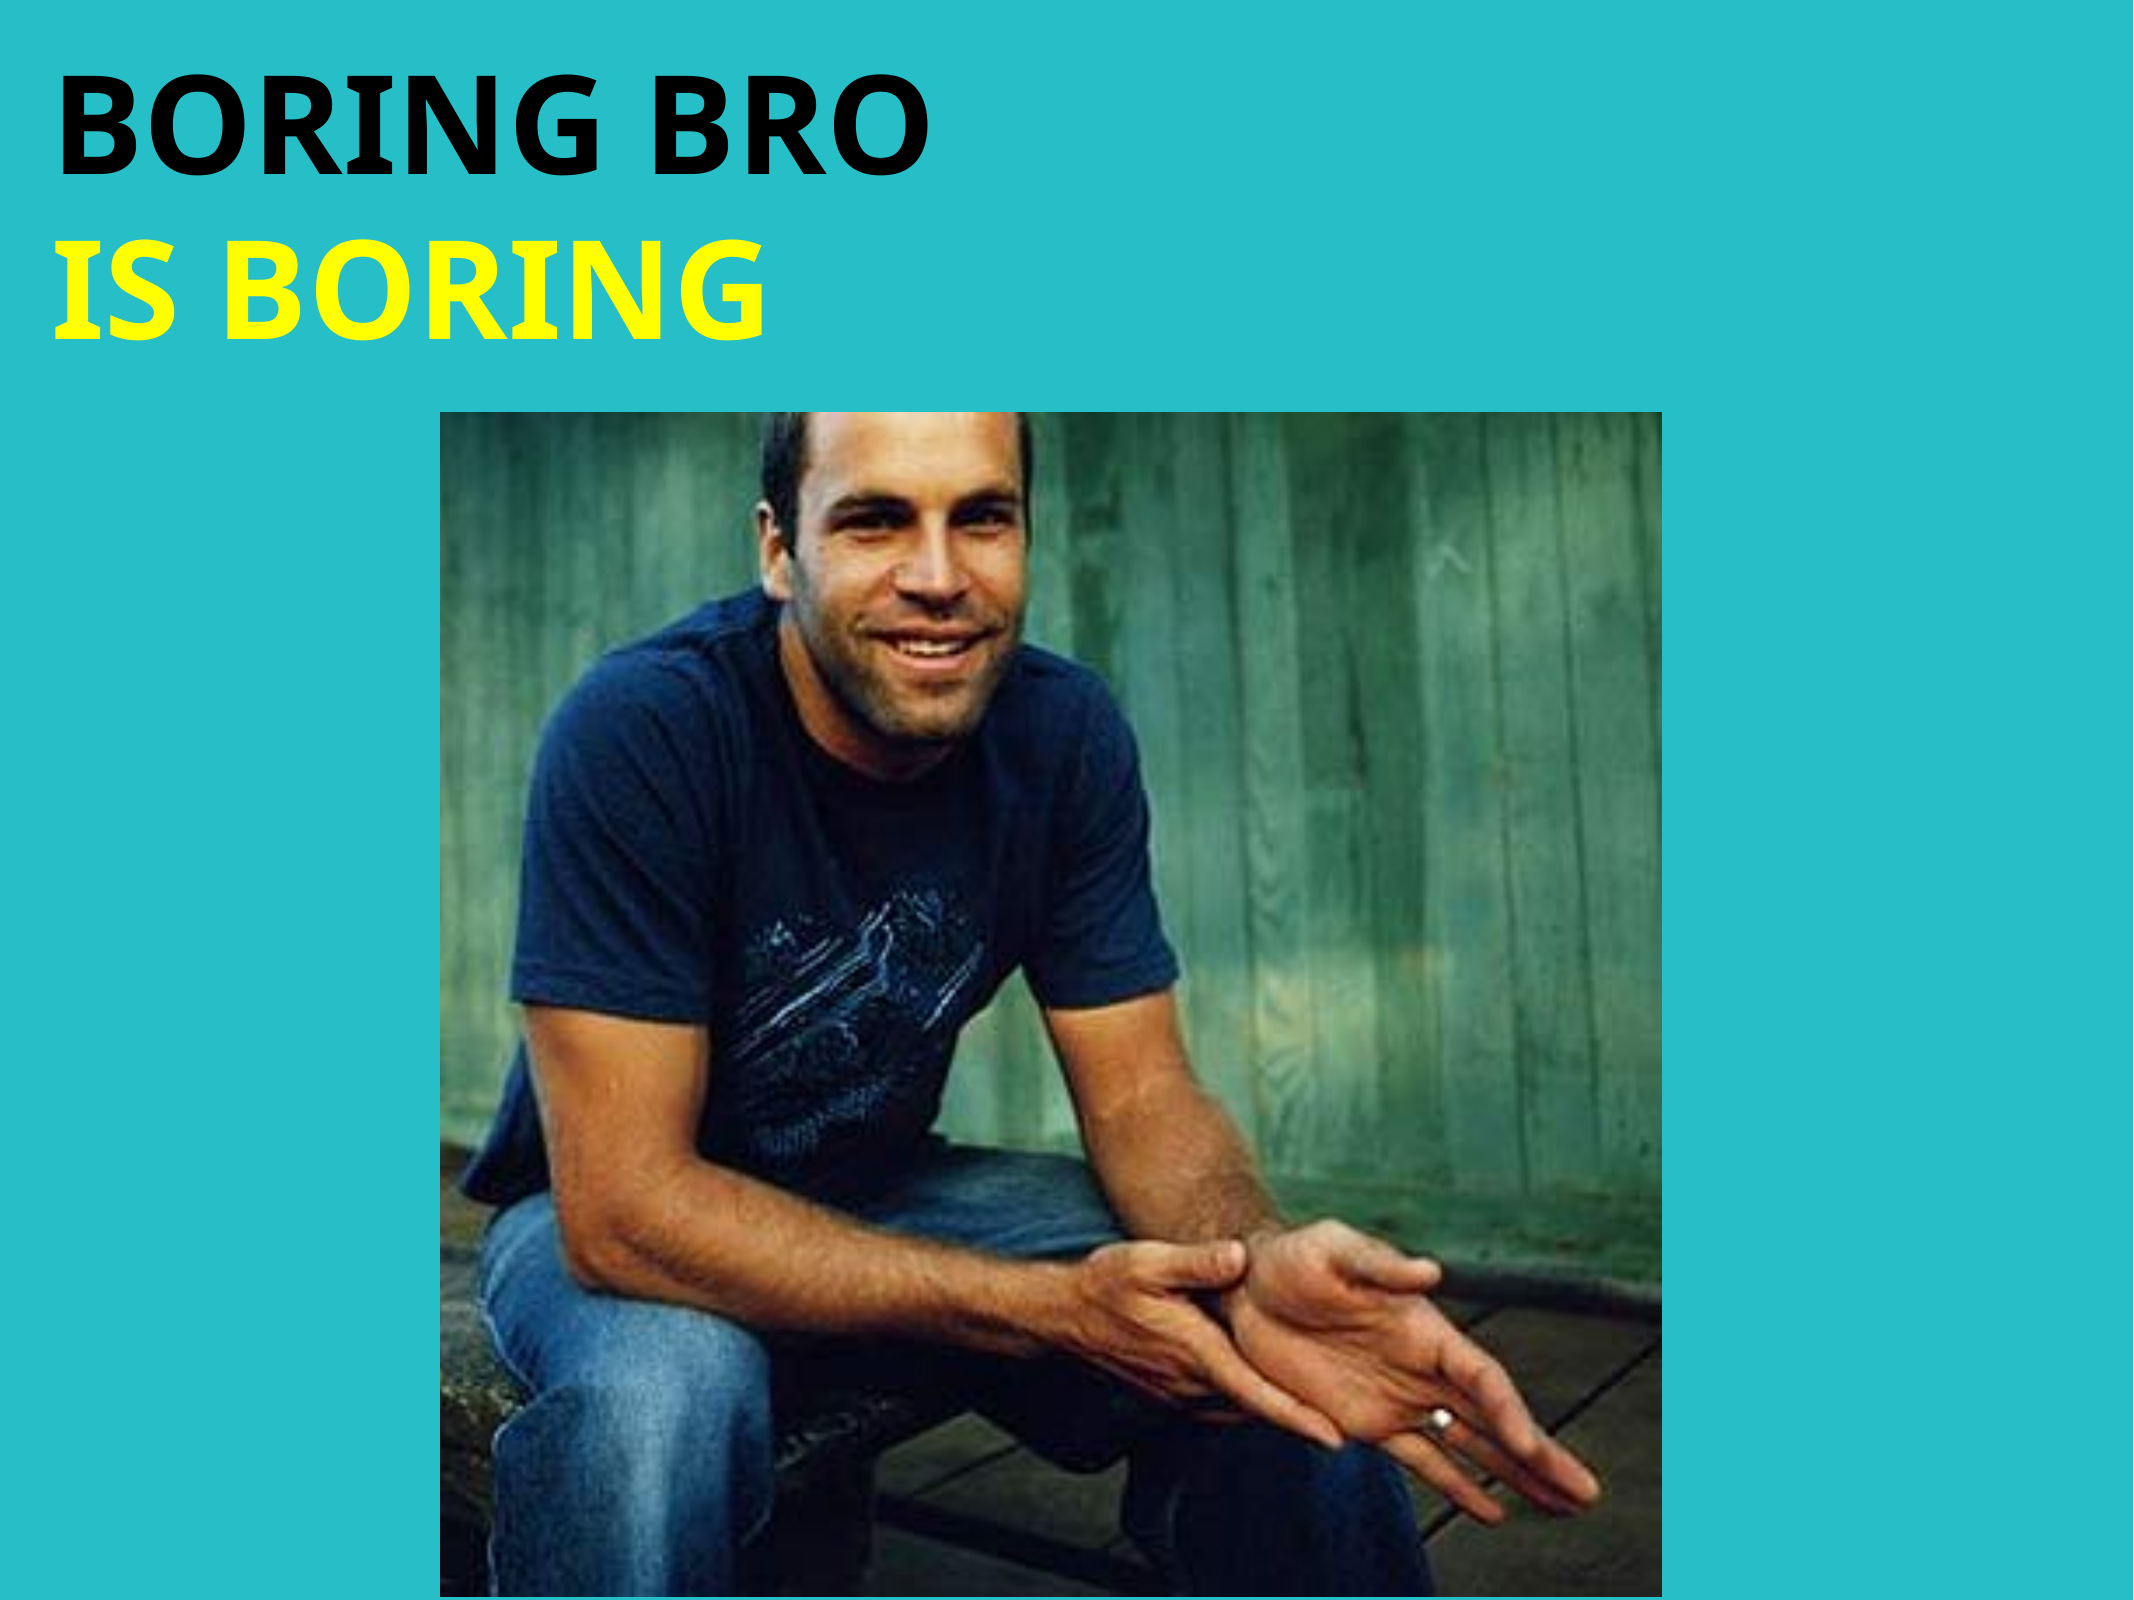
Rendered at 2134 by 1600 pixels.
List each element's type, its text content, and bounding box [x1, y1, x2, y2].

text_box BORING BRO IS BORING [41, 37, 2134, 483]
picture [440, 412, 1662, 1597]
